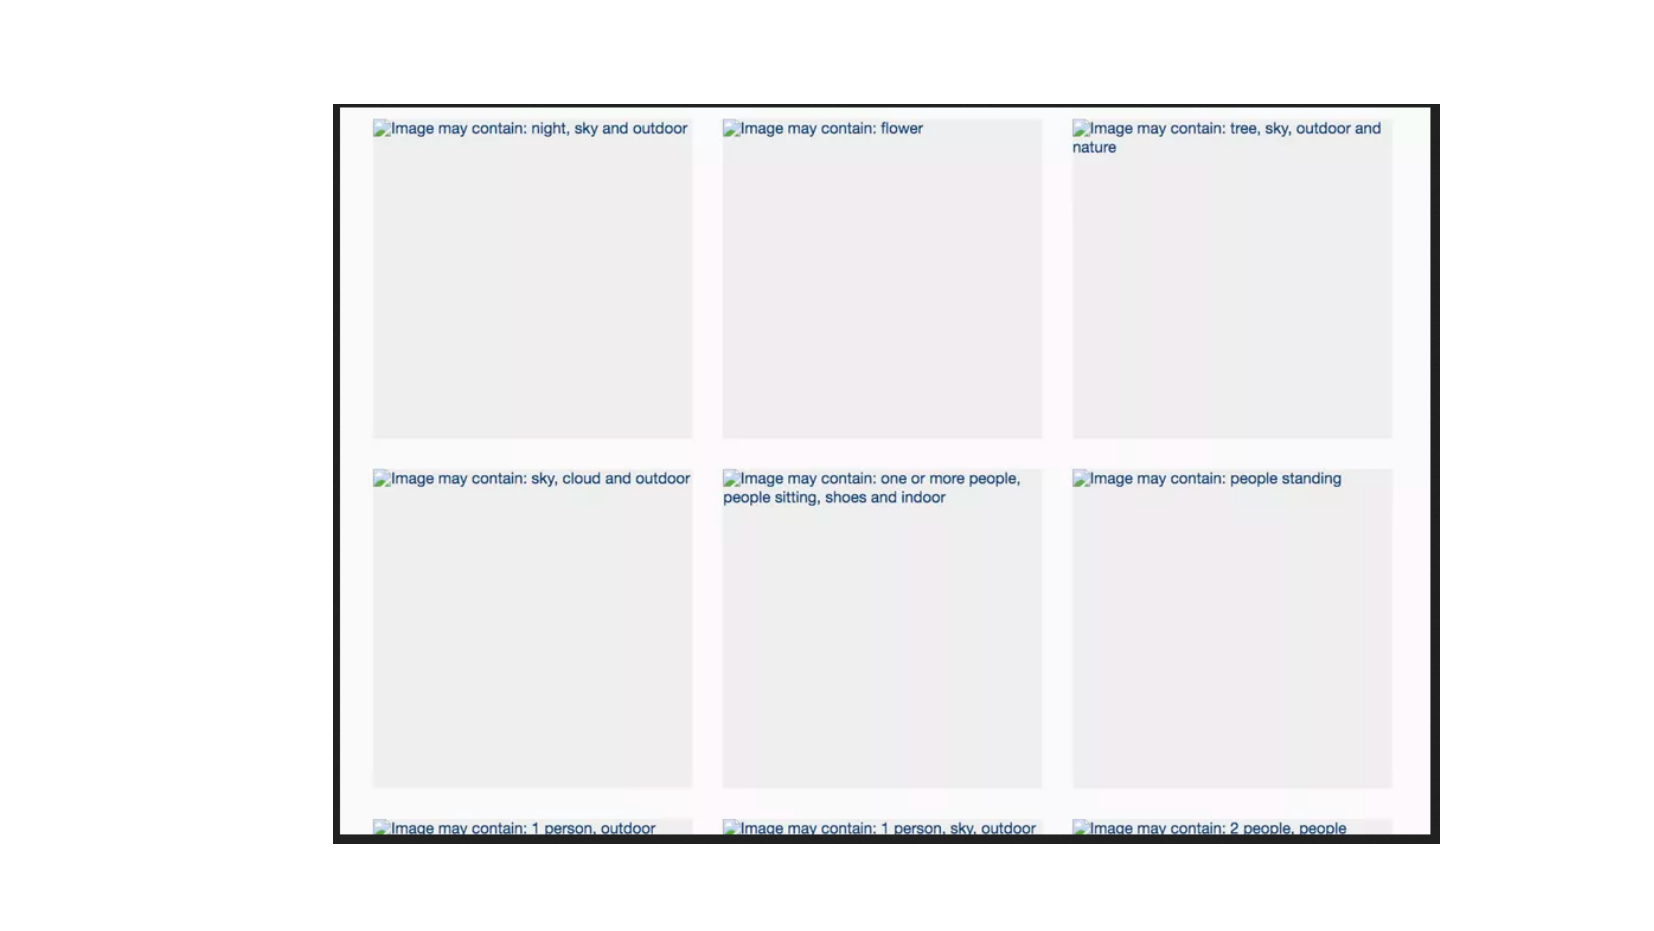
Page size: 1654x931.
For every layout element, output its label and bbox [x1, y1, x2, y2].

picture [333, 104, 1440, 844]
